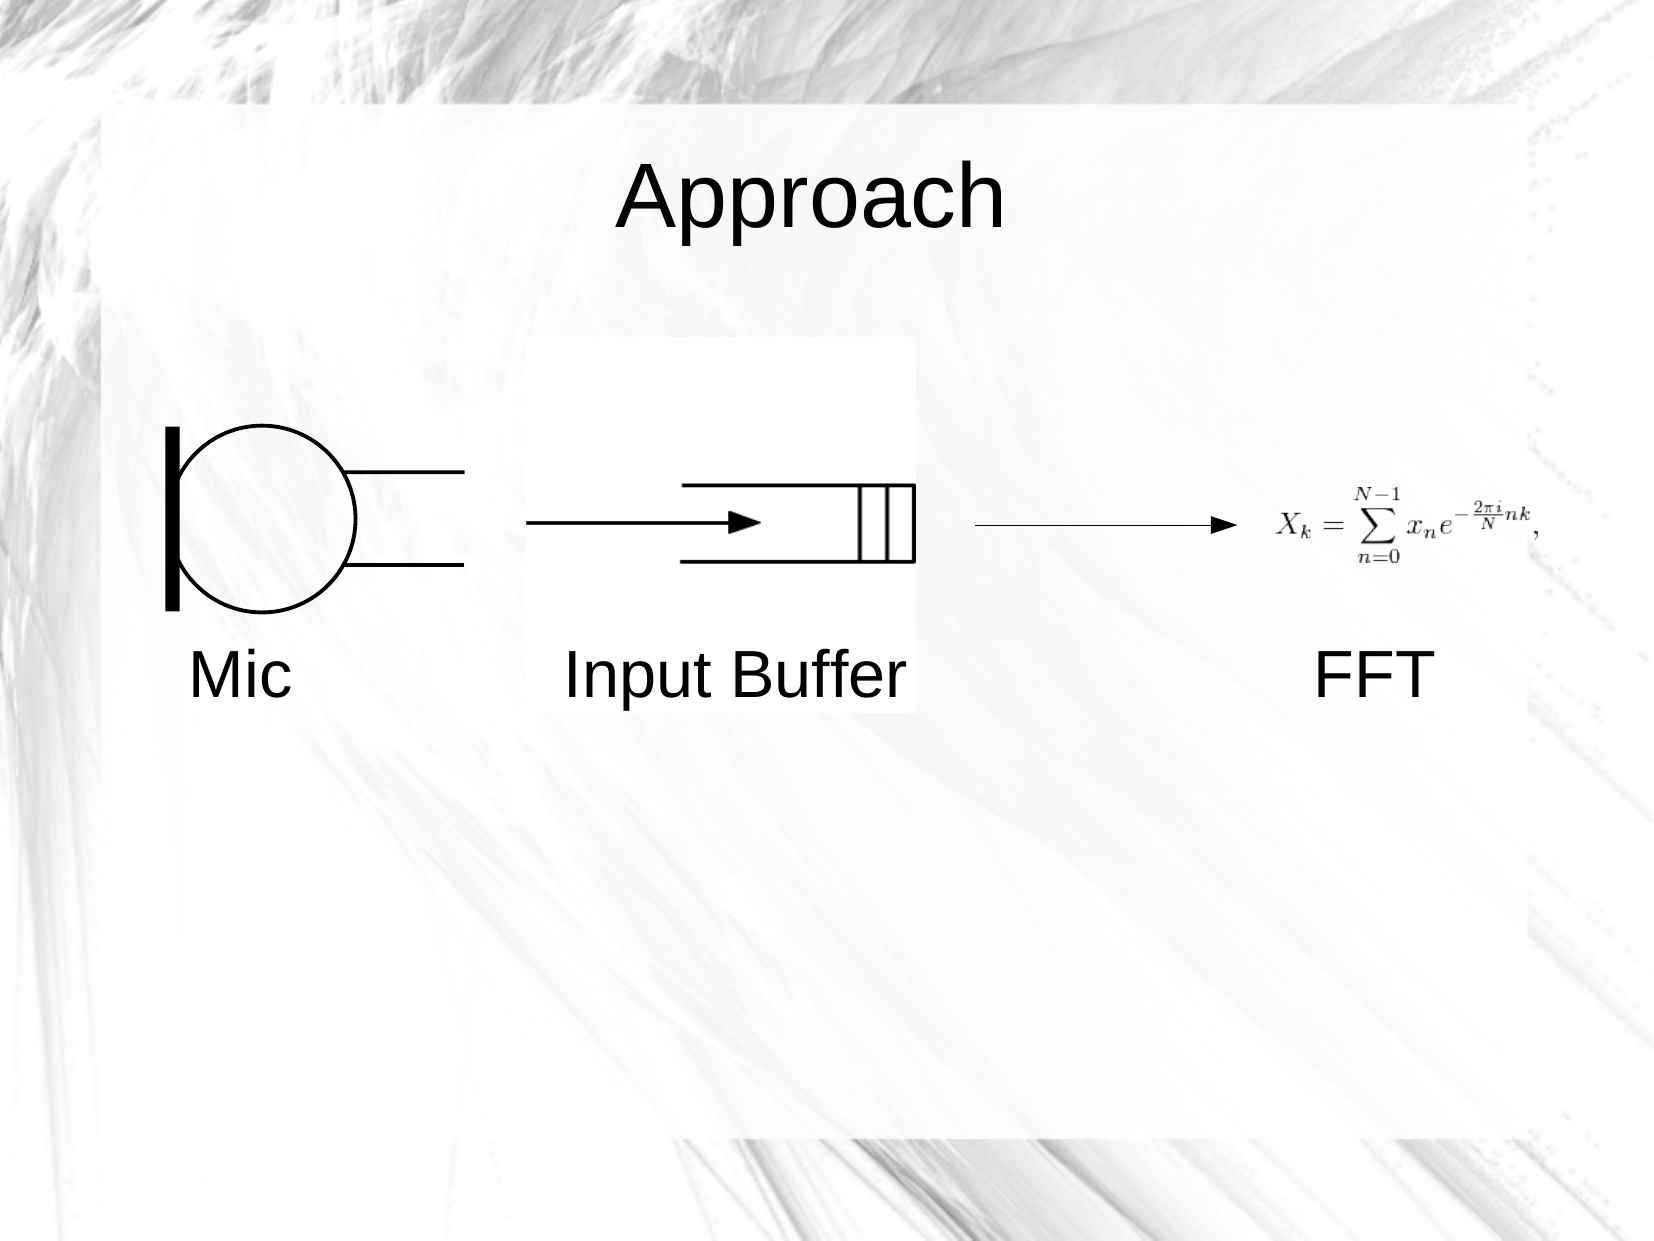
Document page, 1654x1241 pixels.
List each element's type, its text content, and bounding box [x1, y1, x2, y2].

title Approach [118, 112, 1506, 281]
picture [0, 0, 1654, 1241]
list Mic Input Buffer FFT [118, 637, 1571, 1124]
